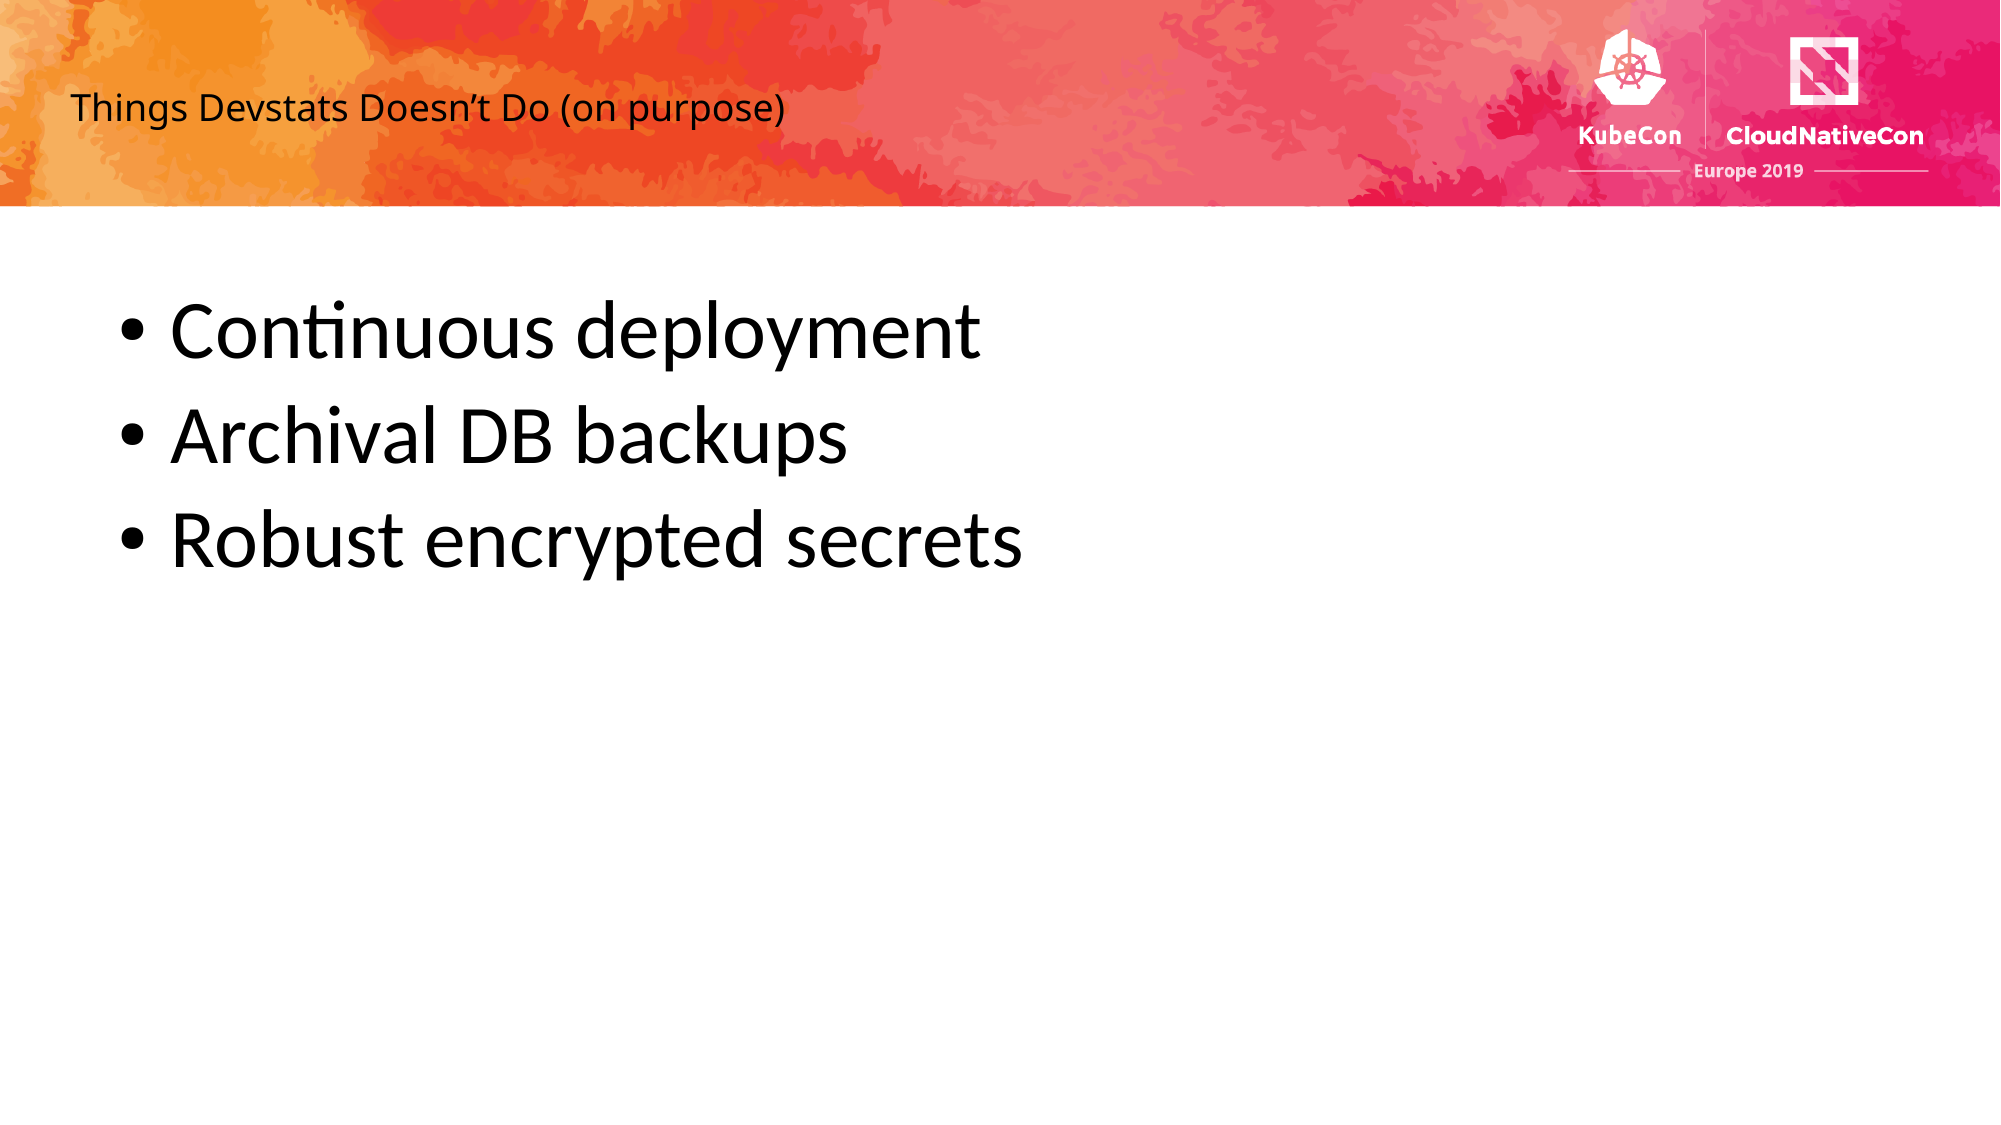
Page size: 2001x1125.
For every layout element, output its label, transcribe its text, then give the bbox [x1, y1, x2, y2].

title Things Devstats Doesn’t Do (on purpose) [70, 0, 1796, 217]
picture [0, 0, 2000, 1125]
list Continuous deployment Archival DB backups Robust encrypted secrets [99, 298, 1900, 952]
